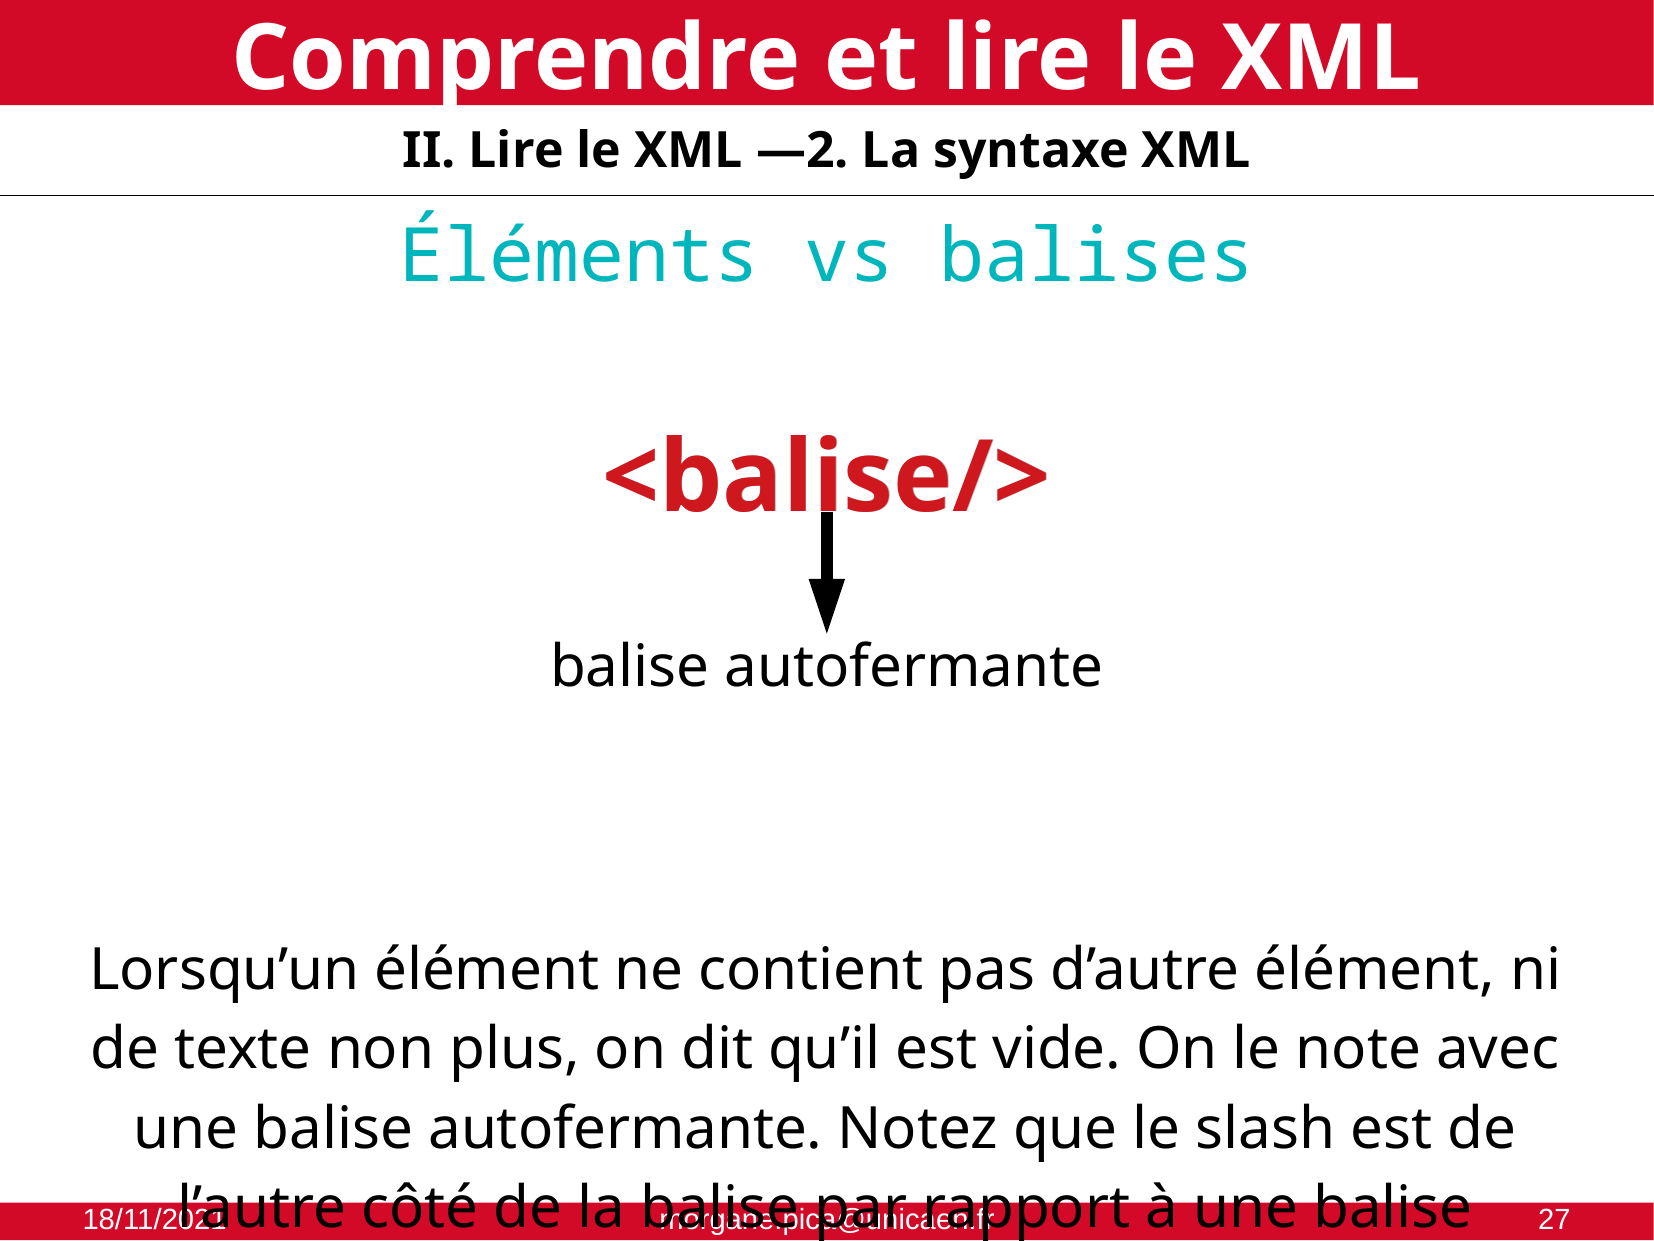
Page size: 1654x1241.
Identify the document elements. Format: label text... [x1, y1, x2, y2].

title Comprendre et lire le XML [0, 0, 1654, 106]
text_box balise autofermante [520, 616, 1134, 721]
text_box Éléments vs balises [161, 193, 1493, 284]
text_box Lorsqu’un élément ne contient pas d’autre élément, ni de texte non plus, on dit qu’il est vide. On le note avec une balise autofermante. Notez que le slash est de l’autre côté de la balise par rapport à une balise fermante. [38, 920, 1612, 1196]
title II. Lire le XML —2. La syntaxe XML [0, 106, 1654, 191]
text_box <balise/> [543, 396, 1111, 616]
